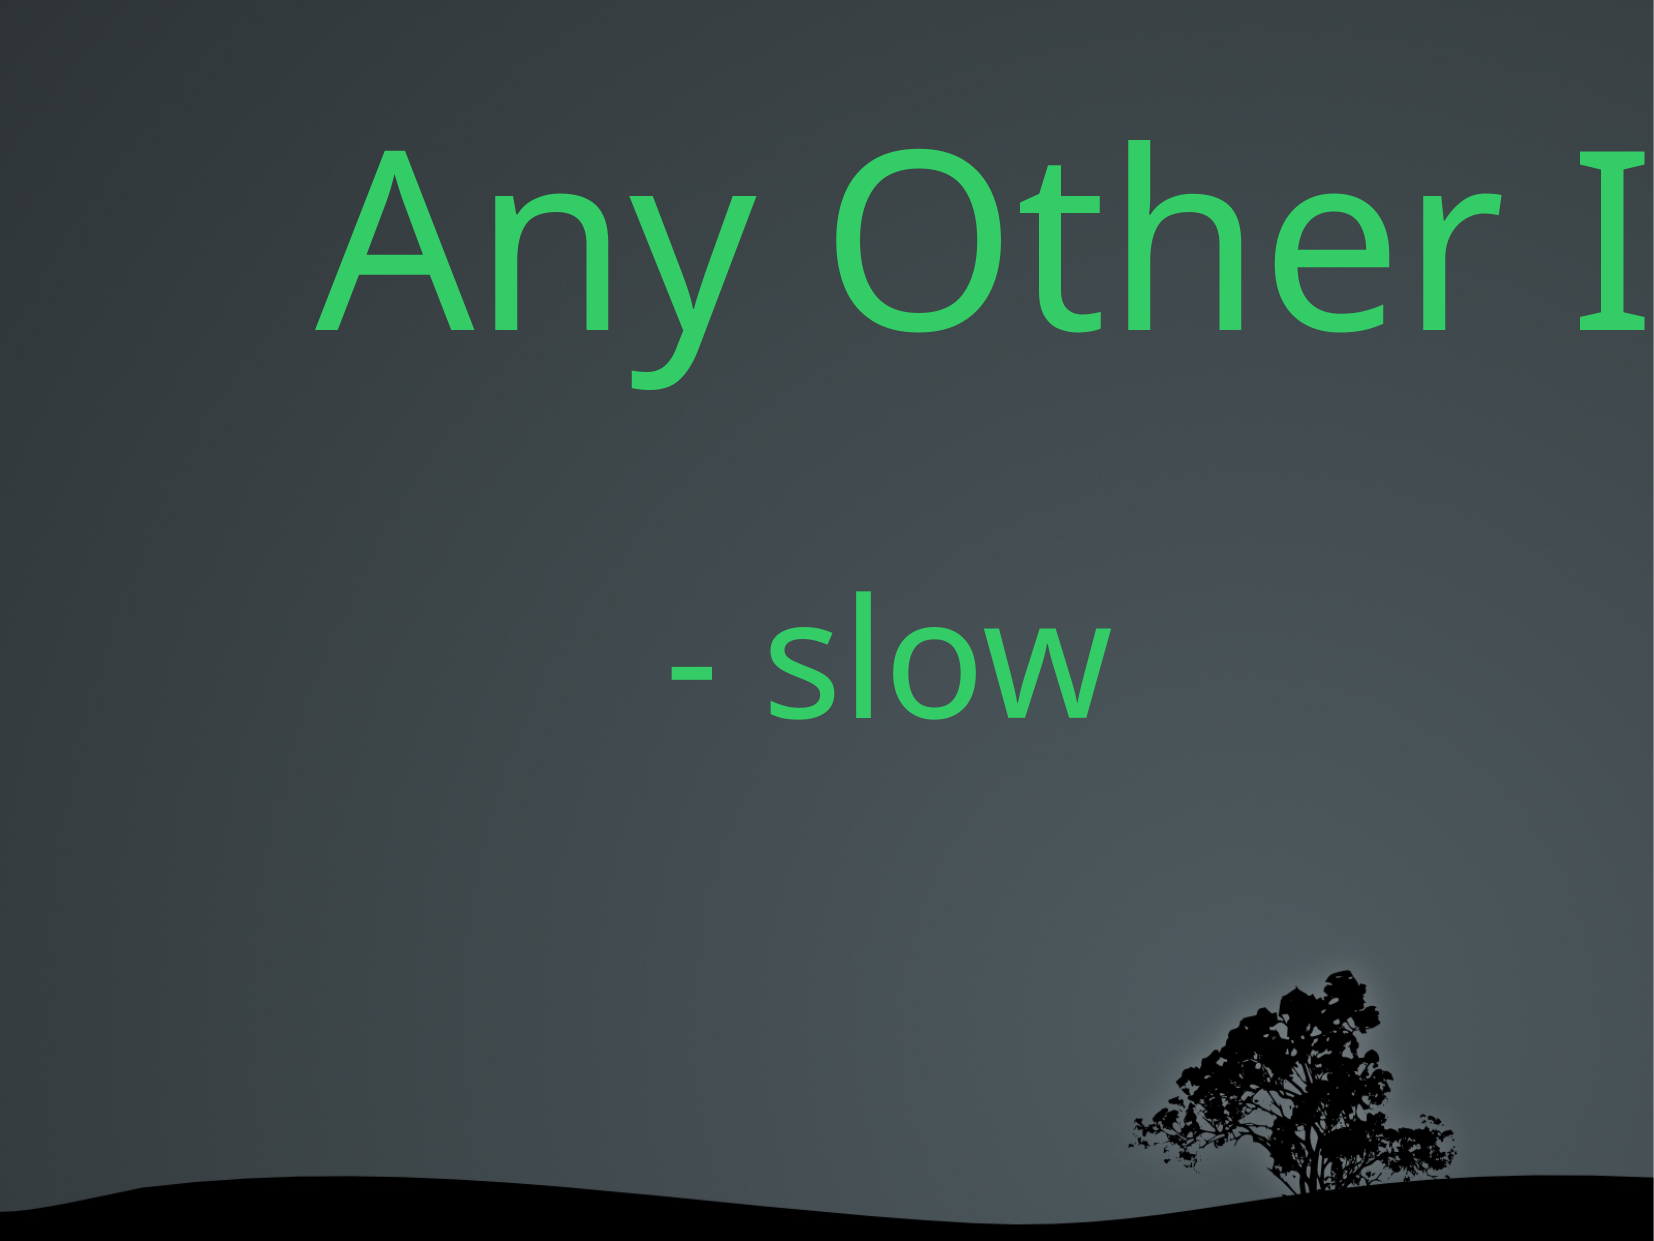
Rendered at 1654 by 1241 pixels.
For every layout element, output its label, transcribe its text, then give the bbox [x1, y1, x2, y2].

text_box - slow [650, 533, 1003, 741]
picture [0, 0, 1654, 1241]
text_box Any Other IDE [300, 55, 1354, 361]
